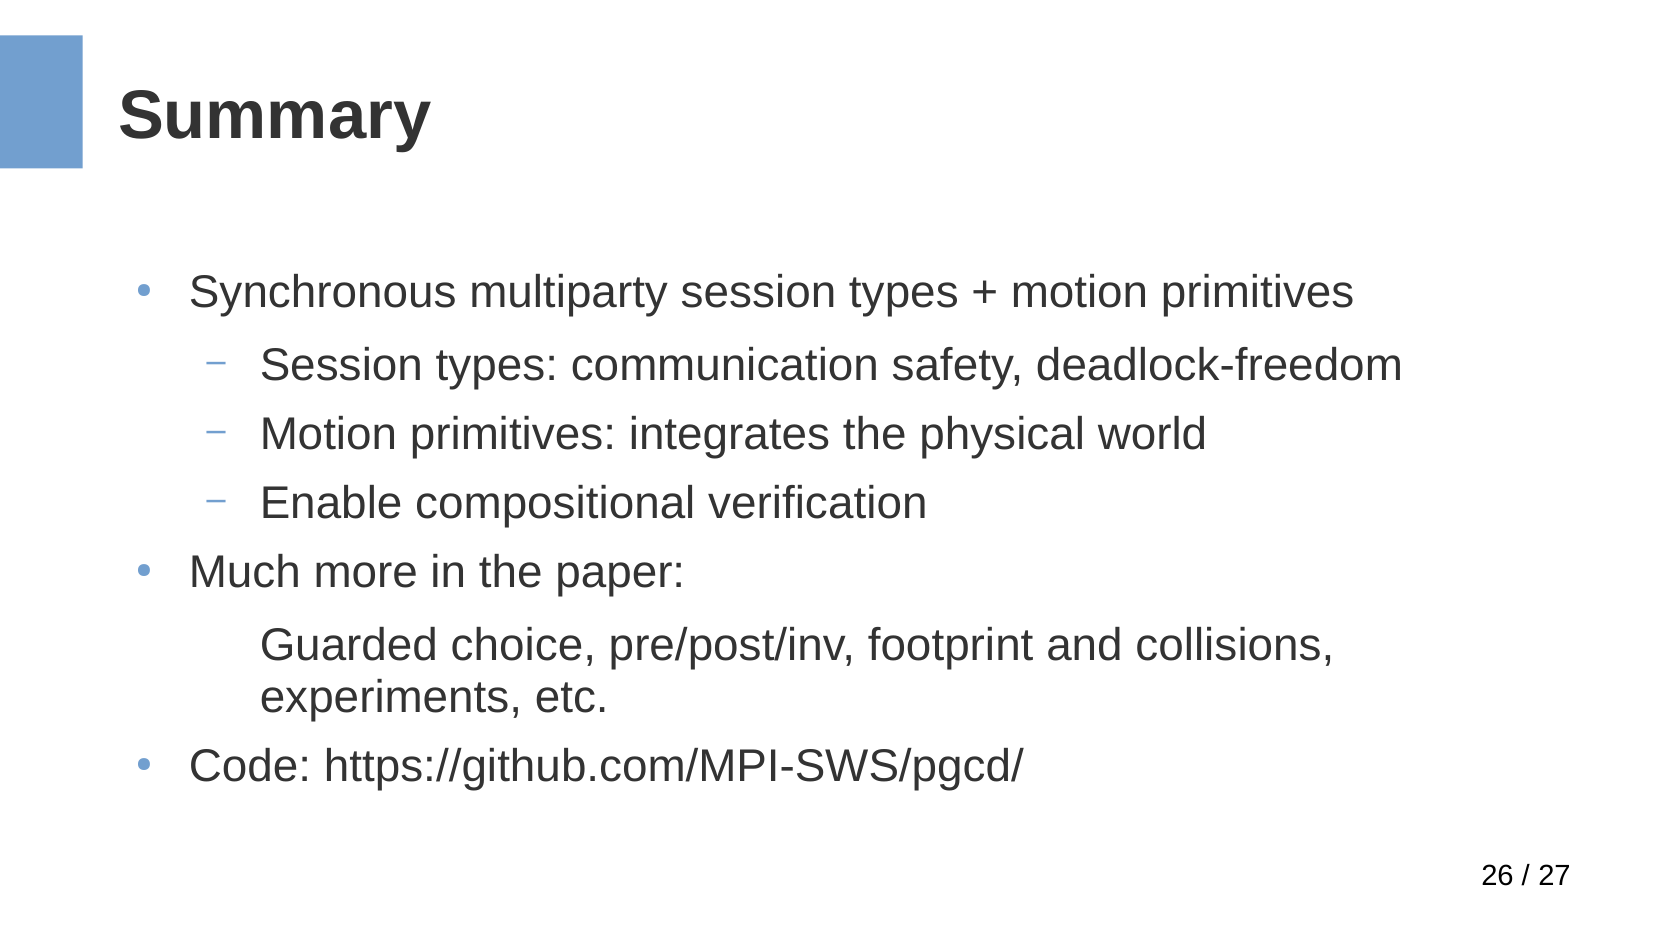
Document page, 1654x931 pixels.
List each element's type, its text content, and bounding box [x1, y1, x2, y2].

list Synchronous multiparty session types + motion primitives Session types: communication safety, deadlock-freedom Motion primitives: integrates the physical world Enable compositional verification Much more in the paper: Guarded choice, pre/post/inv, footprint and collisions, experiments, etc. Code: https://github.com/MPI-SWS/pgcd/ [118, 265, 1536, 806]
title Summary [118, 37, 1571, 193]
